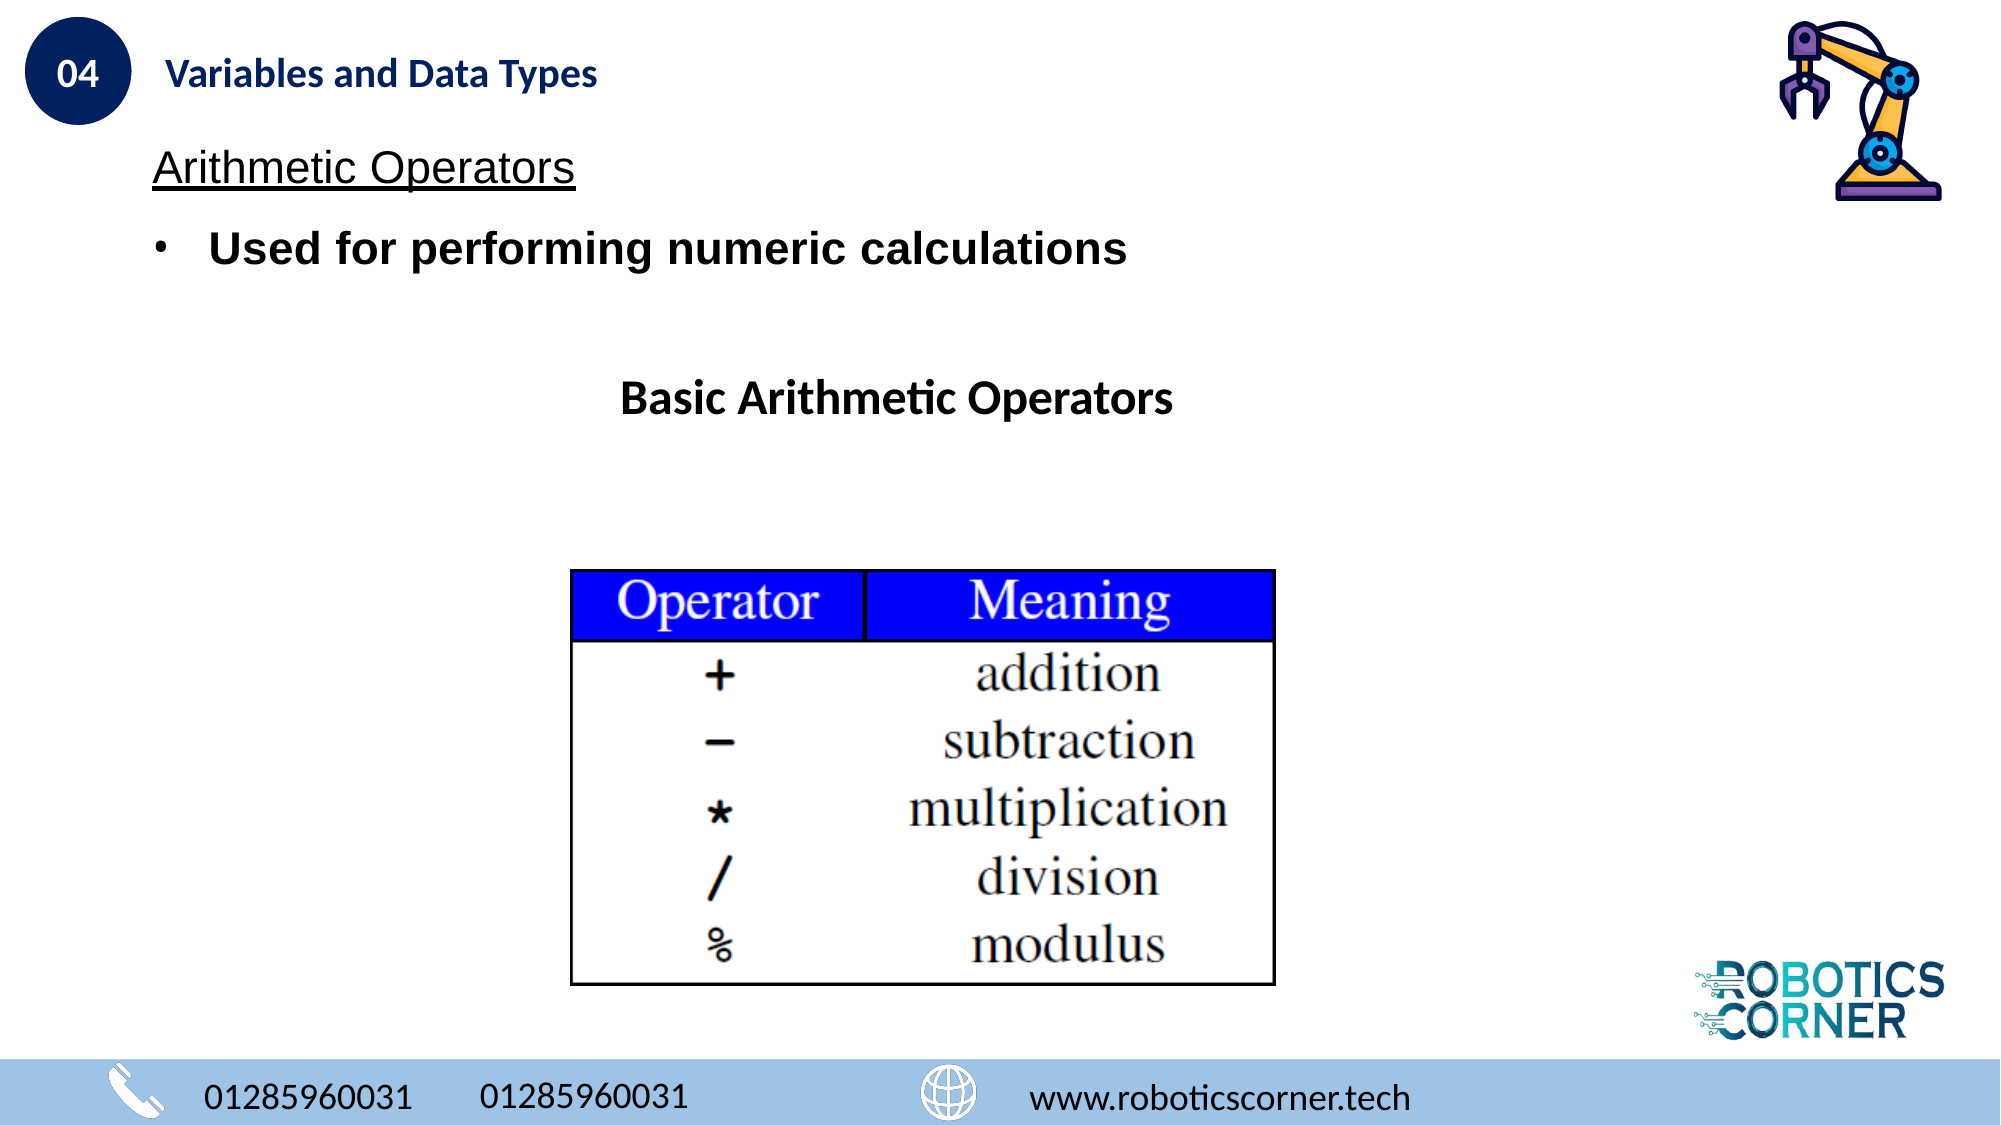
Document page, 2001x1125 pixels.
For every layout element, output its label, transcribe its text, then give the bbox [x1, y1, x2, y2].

title Arithmetic Operators [150, 103, 617, 216]
text_box [0, 1059, 915, 1125]
text_box 01285960031 [465, 1063, 811, 1124]
picture [570, 569, 1276, 986]
picture [915, 1059, 981, 1125]
picture [1680, 859, 1953, 1059]
text_box www.roboticscorner.tech [1014, 1065, 1531, 1125]
picture [1771, 21, 1950, 201]
text_box [981, 1059, 2000, 1125]
text_box Used for performing numeric calculations Basic Arithmetic Operators [150, 216, 1575, 425]
text_box Variables and Data Types [150, 38, 697, 103]
text_box 04 [22, 14, 134, 128]
text_box 01285960031 [189, 1064, 495, 1125]
picture [103, 1057, 170, 1124]
